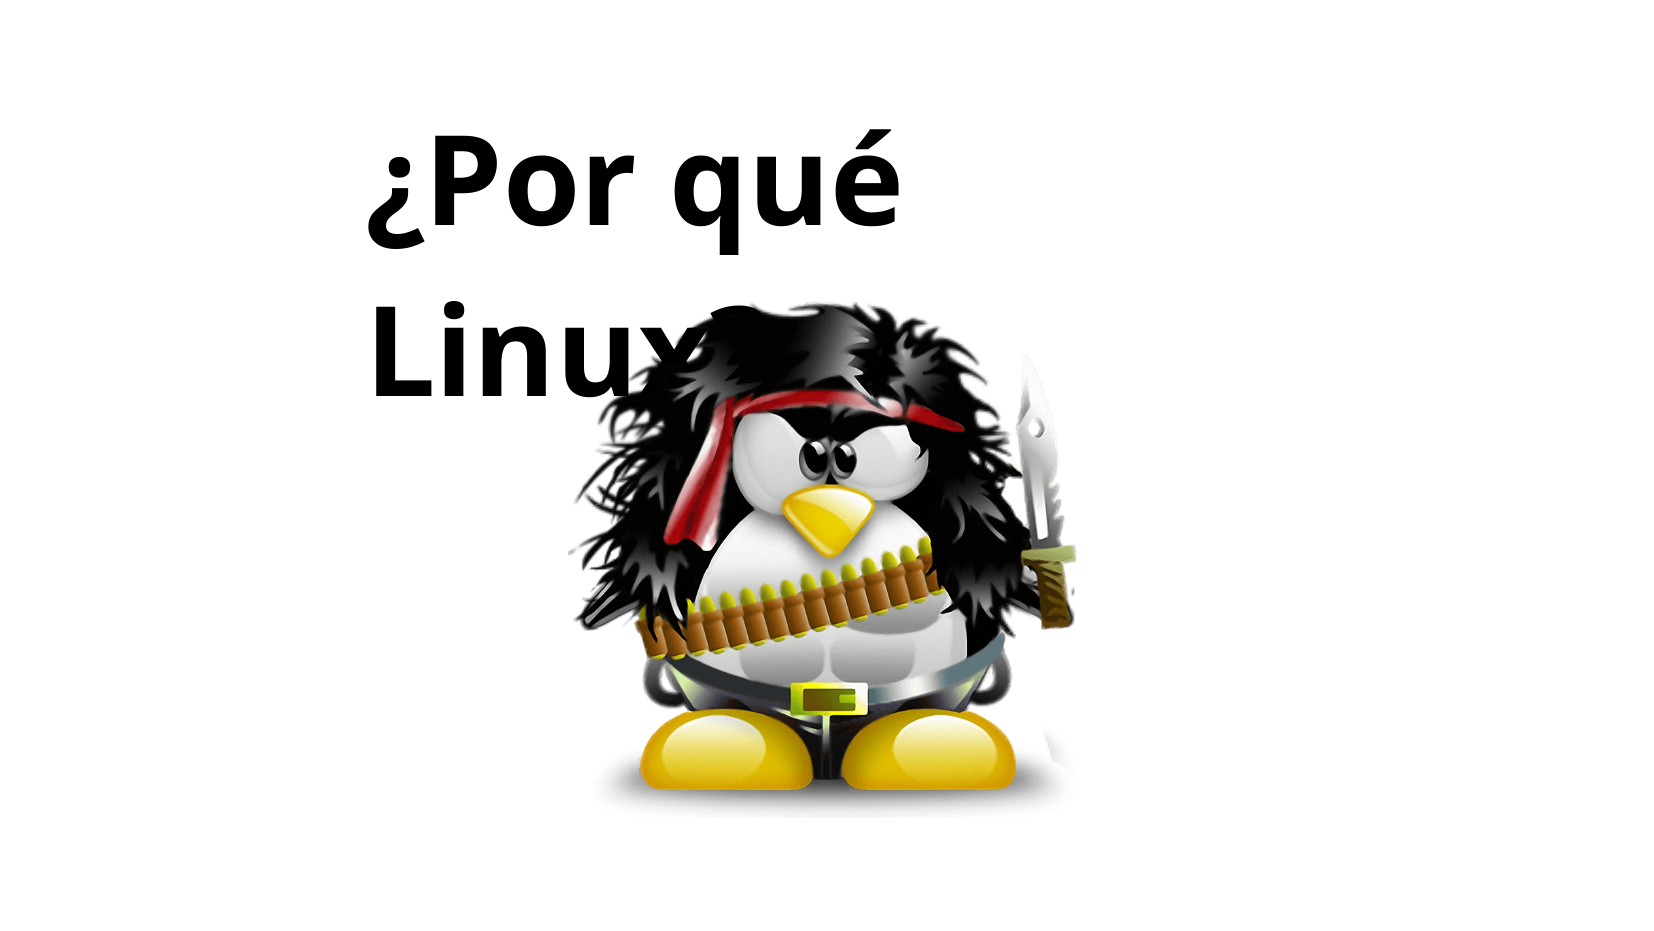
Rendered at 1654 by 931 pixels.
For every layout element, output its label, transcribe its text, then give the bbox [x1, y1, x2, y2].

text_box ¿Por qué Linux? [350, 84, 1304, 225]
picture [568, 300, 1086, 818]
